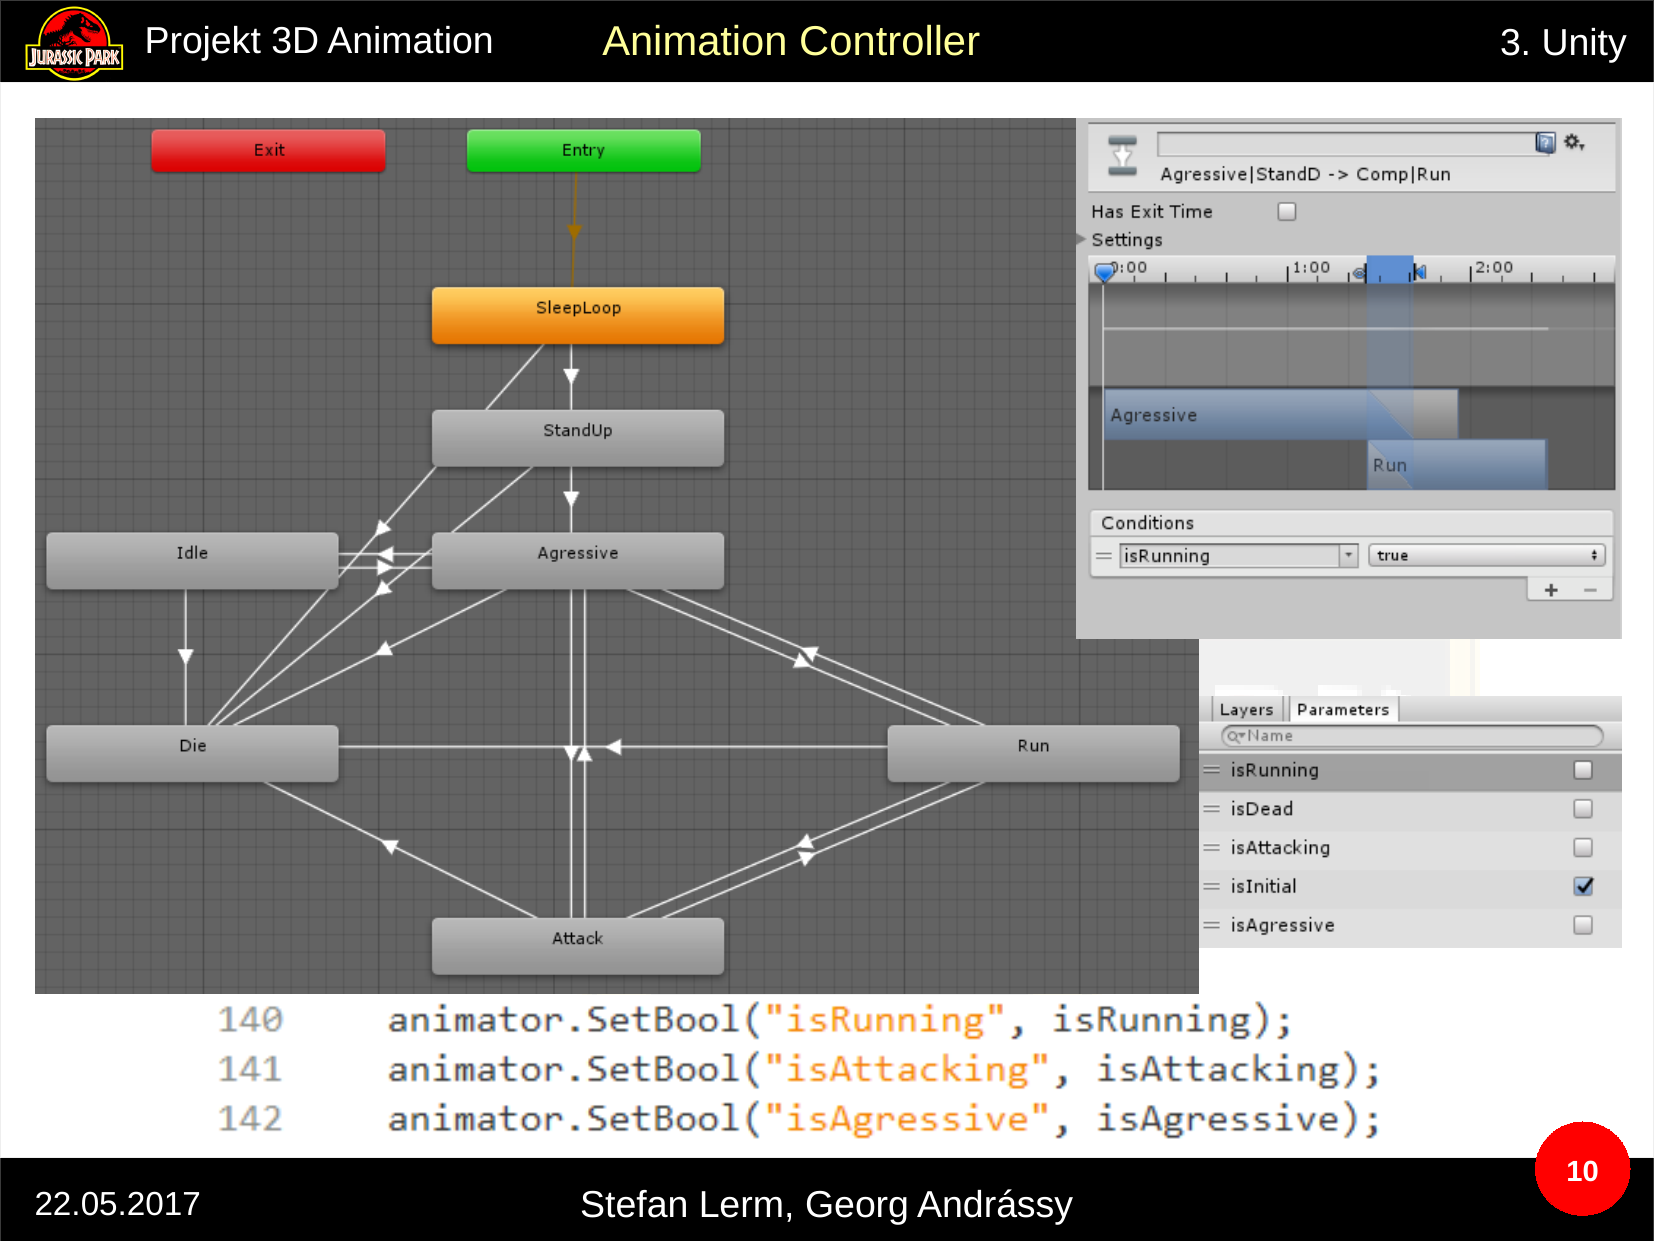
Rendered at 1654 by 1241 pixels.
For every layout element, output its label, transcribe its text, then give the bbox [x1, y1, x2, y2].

picture [35, 118, 1622, 1151]
picture [23, 5, 125, 82]
text_box 3. Unity [1240, 14, 1642, 113]
text_box Animation Controller [555, 10, 1028, 119]
